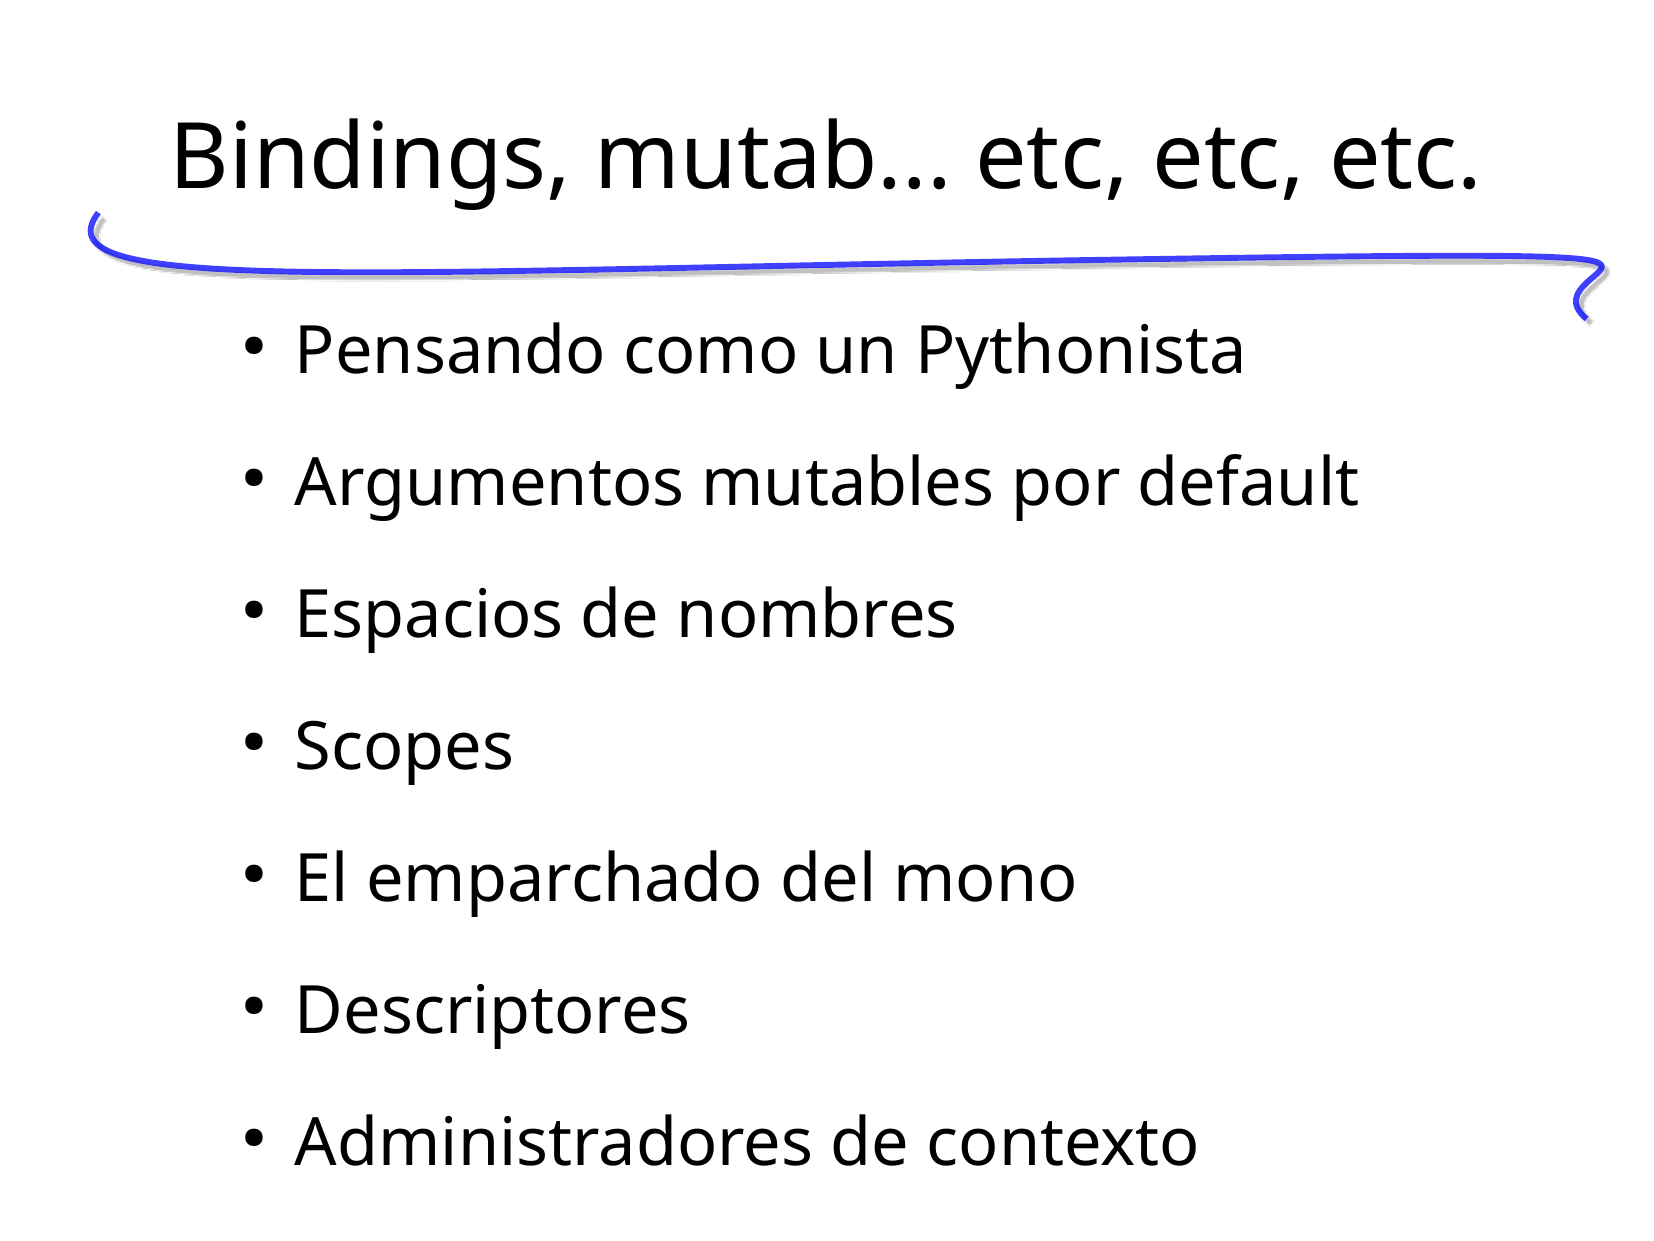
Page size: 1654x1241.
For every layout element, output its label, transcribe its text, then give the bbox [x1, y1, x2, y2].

title Bindings, mutab... etc, etc, etc. [82, 49, 1571, 257]
subtitle Pensando como un Pythonista Argumentos mutables por default Espacios de nombres Scopes El emparchado del mono Descriptores Administradores de contexto [171, 357, 1453, 1130]
